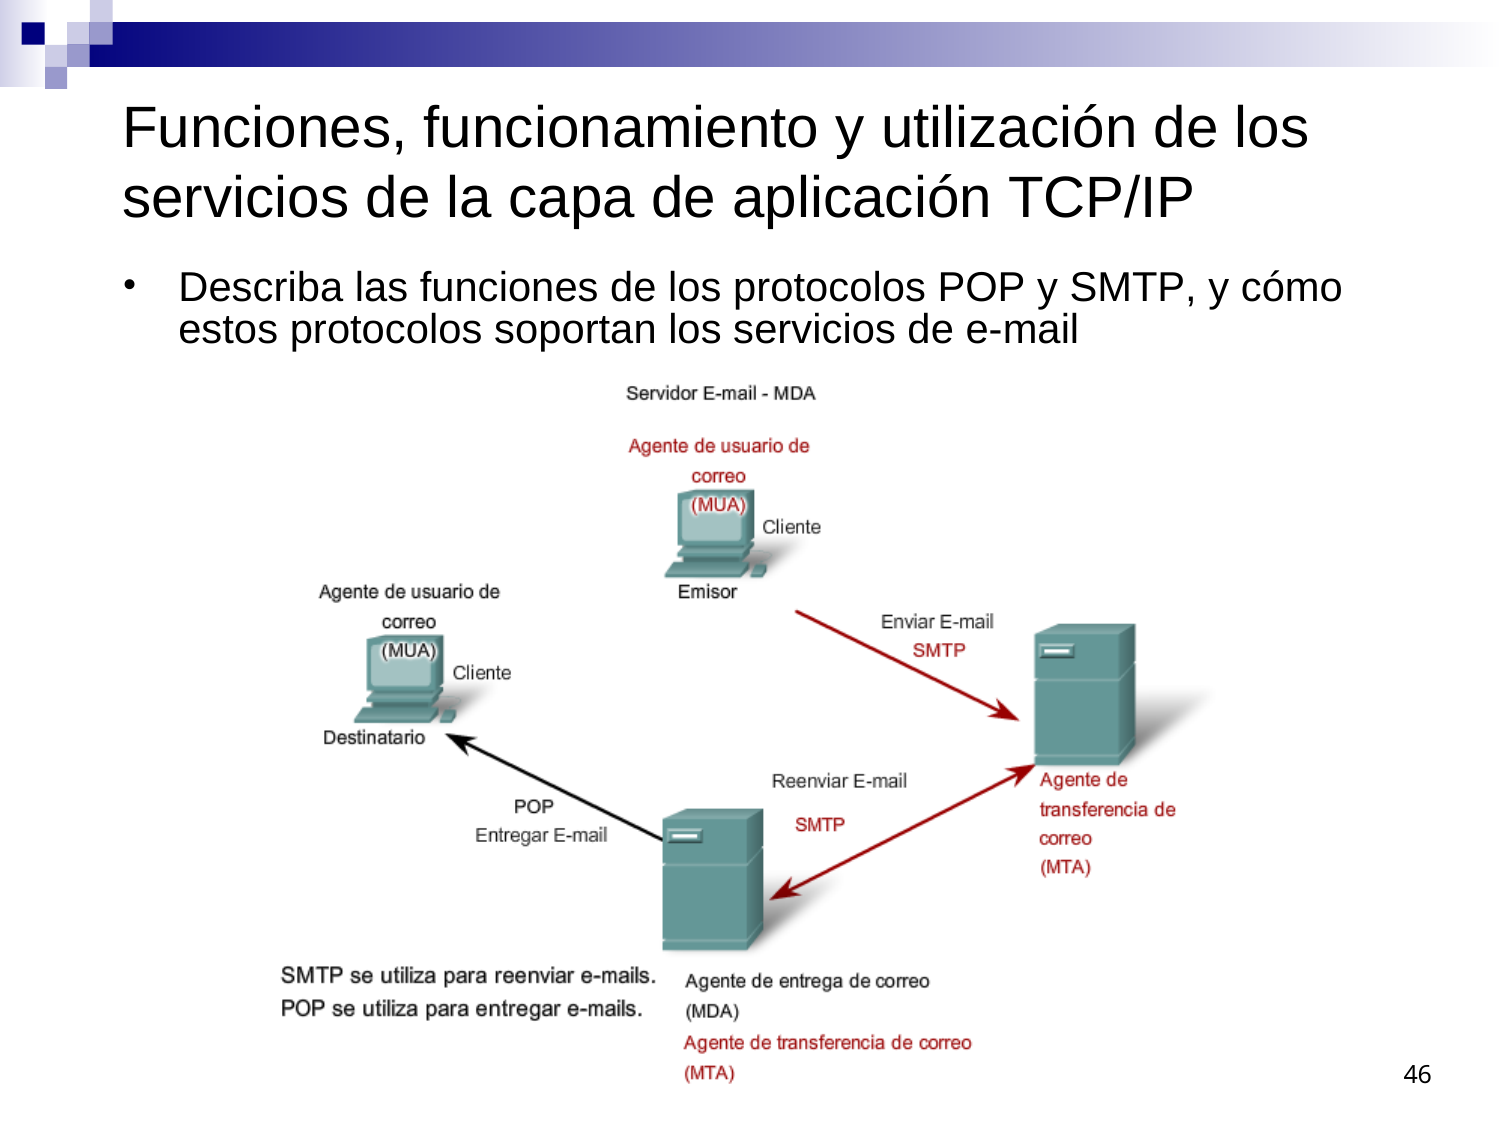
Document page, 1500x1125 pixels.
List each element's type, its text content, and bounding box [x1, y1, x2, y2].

text_box Funciones, funcionamiento y utilización de los servicios de la capa de aplicación TCP/IP [107, 81, 1416, 237]
picture [263, 373, 1228, 1093]
text_box Describa las funciones de los protocolos POP y SMTP, y cómo estos protocolos soportan los servicios de e-mail [107, 259, 1411, 1093]
text_box <número> [1074, 1025, 1447, 1101]
